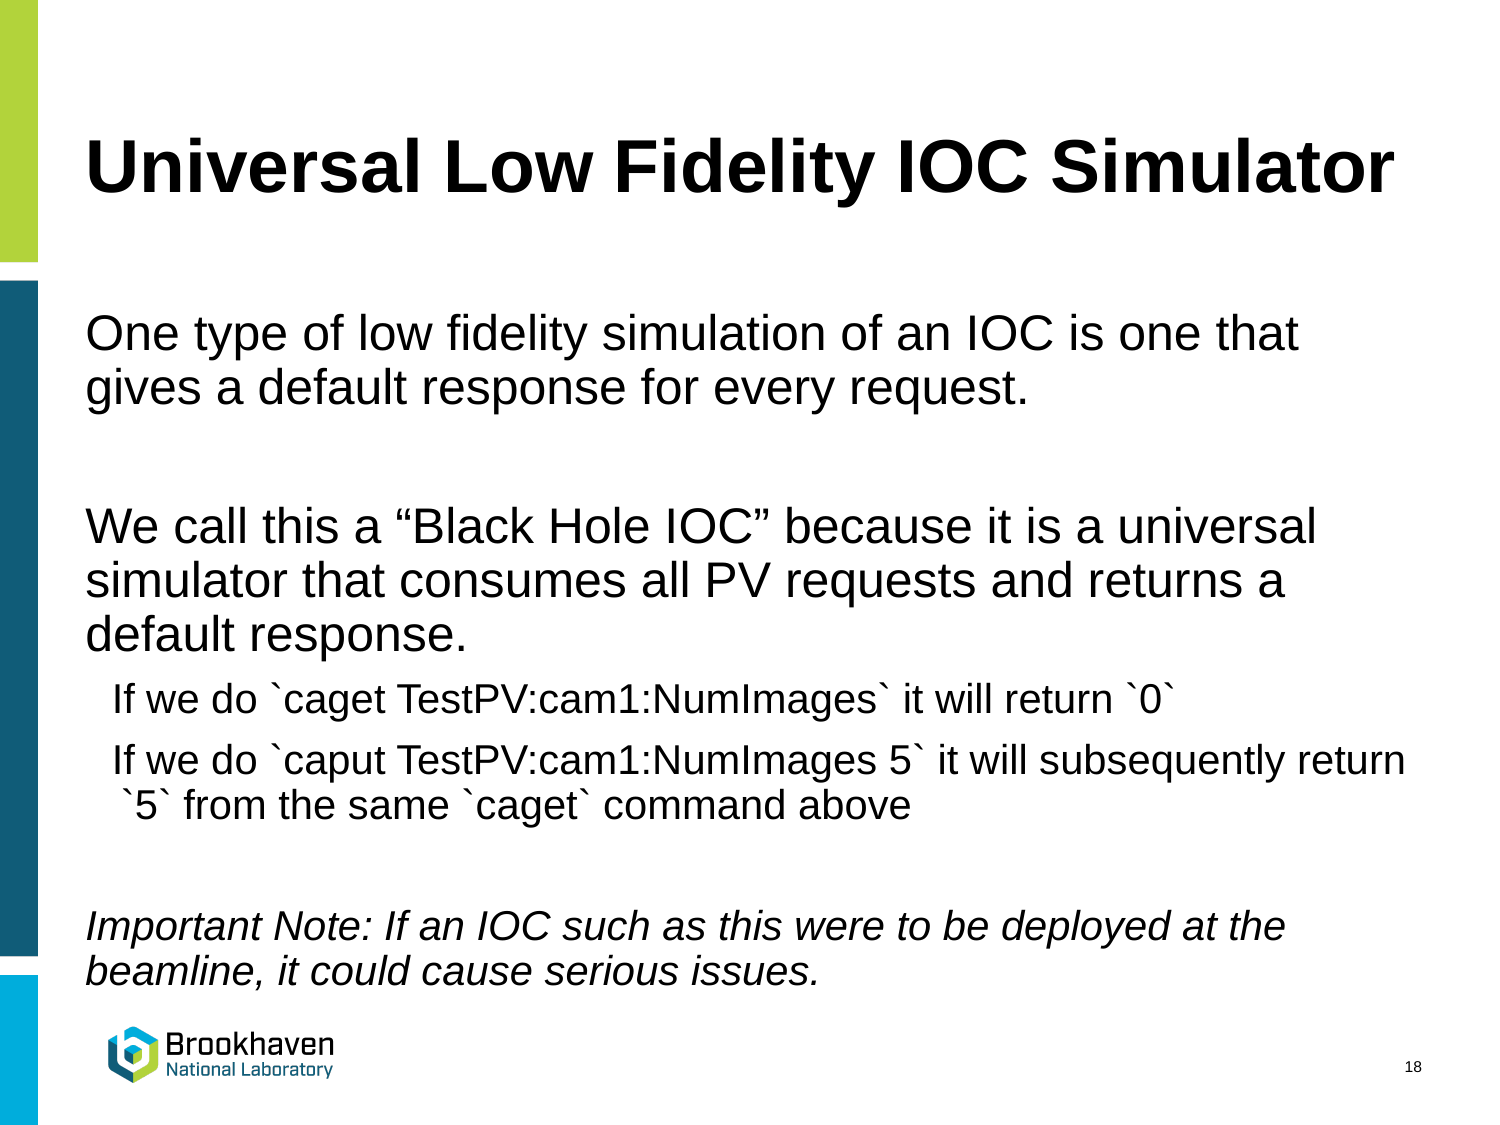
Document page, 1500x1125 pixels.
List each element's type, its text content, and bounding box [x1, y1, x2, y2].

picture [0, 0, 1500, 1125]
title Universal Low Fidelity IOC Simulator [70, 59, 1430, 278]
list One type of low fidelity simulation of an IOC is one that gives a default response for every request. We call this a “Black Hole IOC” because it is a universal simulator that consumes all PV requests and returns a default response. If we do `caget TestPV:cam1:NumImages` it will return `0` If we do `caput TestPV:cam1:NumImages 5` it will subsequently return `5` from the same `caget` command above Important Note: If an IOC such as this were to be deployed at the beamline, it could cause serious issues. [70, 299, 1430, 990]
slide_number <number> [1376, 1036, 1430, 1097]
